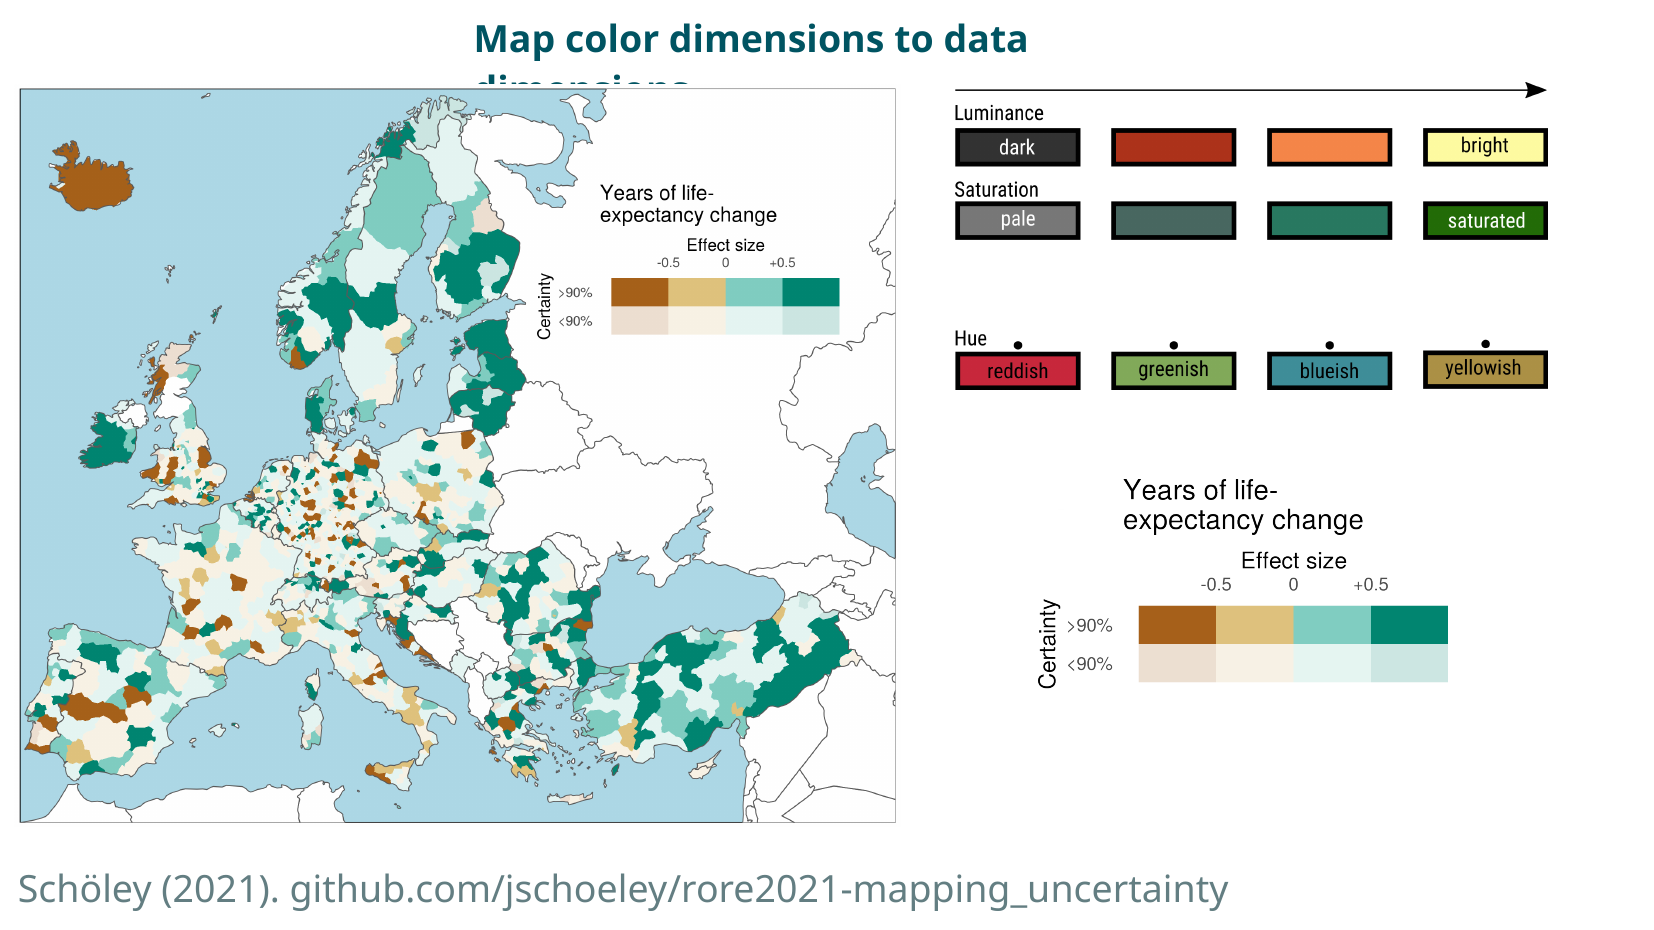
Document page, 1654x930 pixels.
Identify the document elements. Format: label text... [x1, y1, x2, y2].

picture [955, 82, 1548, 390]
picture [1018, 464, 1486, 724]
text_box Map color dimensions to data dimensions [458, 4, 1194, 119]
text_box Schöley (2021). github.com/jschoeley/rore2021-mapping_uncertainty [3, 855, 1058, 920]
picture [14, 84, 901, 827]
